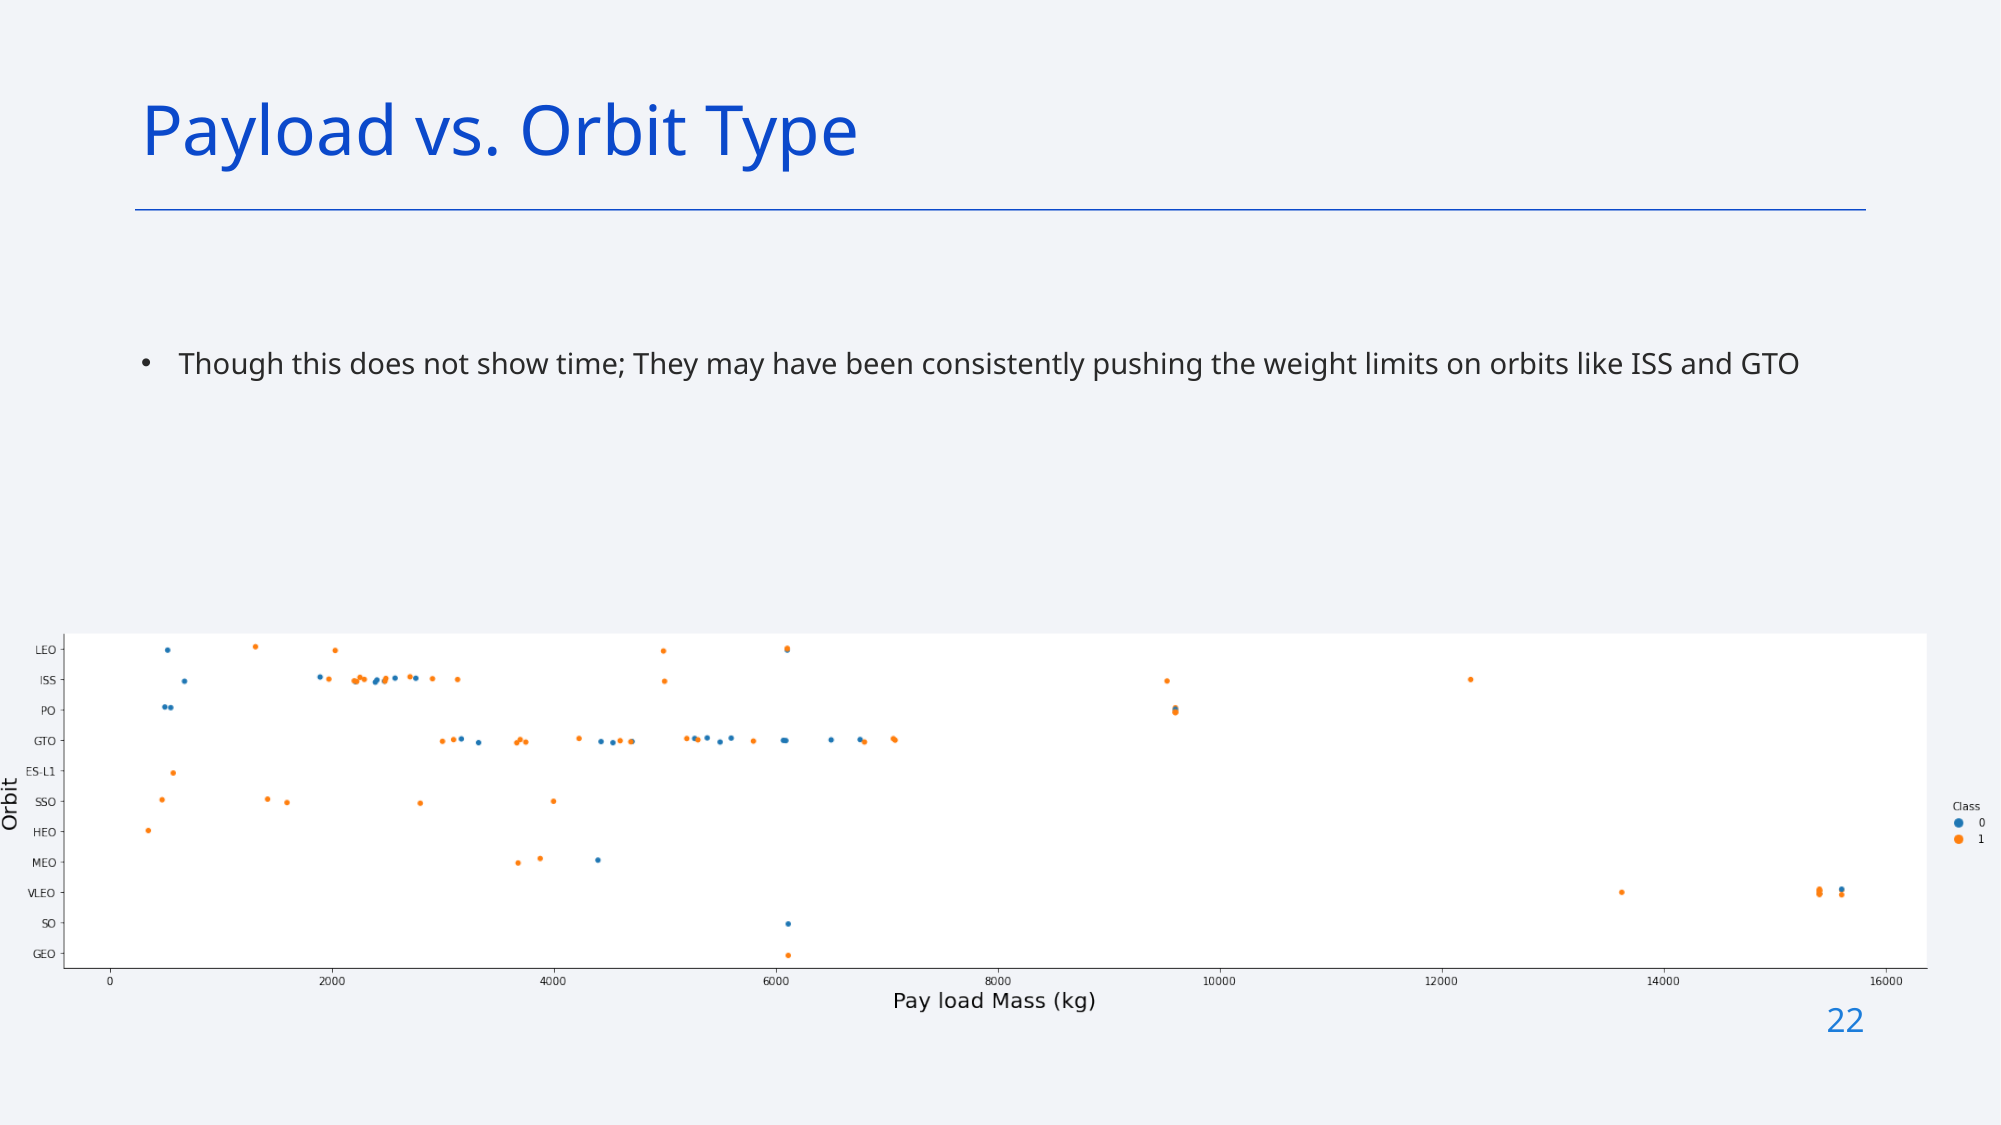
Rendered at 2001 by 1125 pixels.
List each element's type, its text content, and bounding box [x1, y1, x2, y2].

list Though this does not show time; They may have been consistently pushing the weight limits on orbits like ISS and GTO [126, 337, 1876, 627]
picture [0, 0, 2001, 1125]
text_box Payload vs. Orbit Type [126, 88, 1852, 179]
slide_number <number> [1429, 1019, 1880, 1055]
